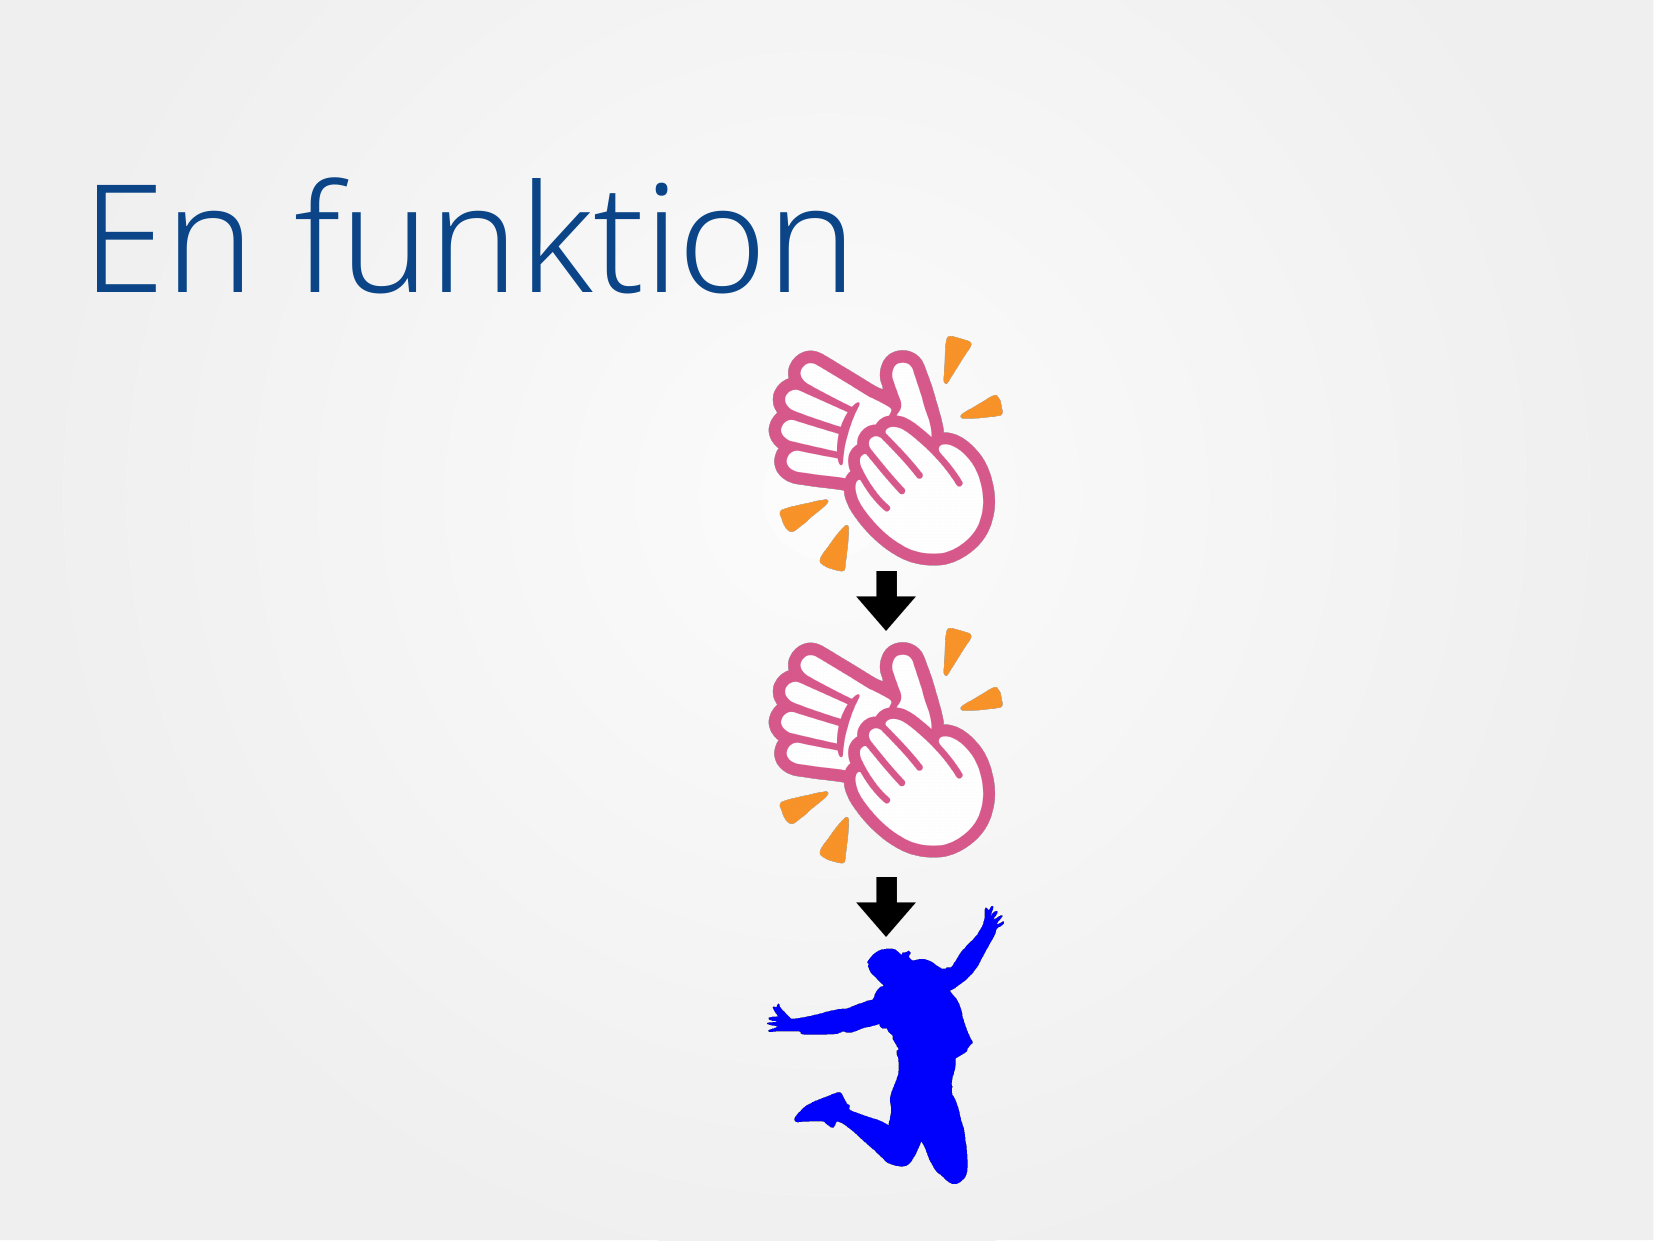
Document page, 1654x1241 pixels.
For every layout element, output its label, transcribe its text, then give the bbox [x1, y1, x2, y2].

picture [767, 335, 1004, 864]
title En funktion [82, 80, 1572, 337]
picture [767, 877, 1004, 1184]
